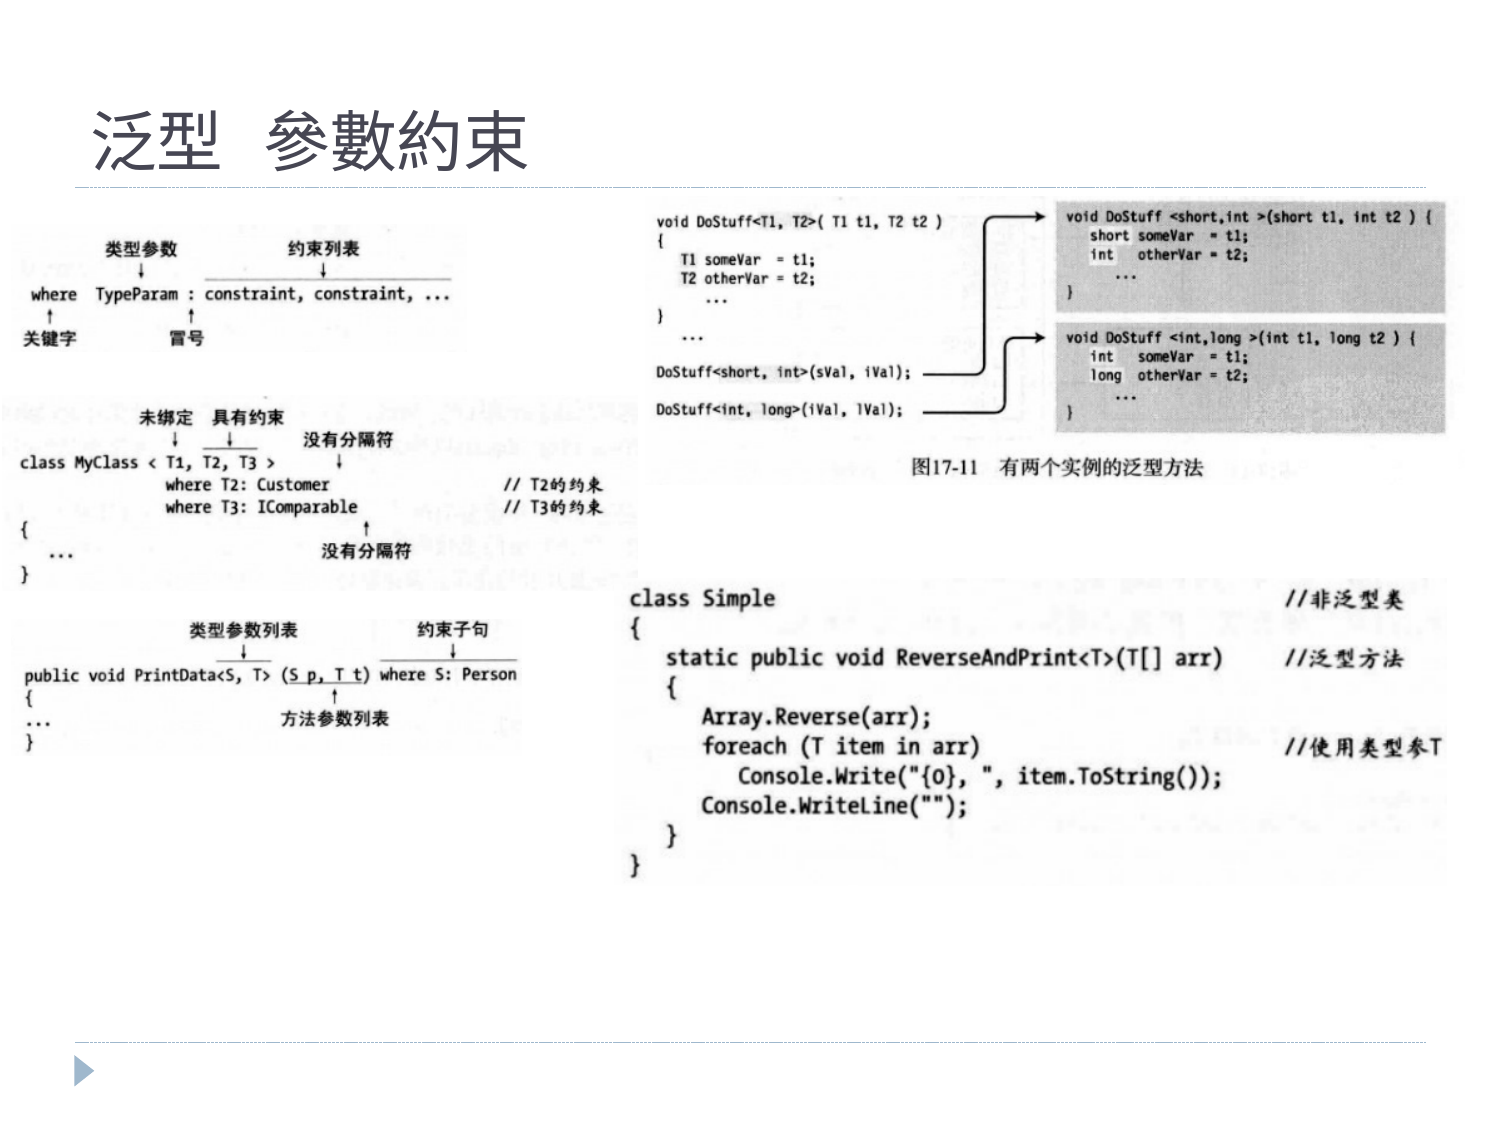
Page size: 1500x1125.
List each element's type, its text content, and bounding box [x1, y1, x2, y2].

title 泛型 參數約束 [75, 25, 1426, 188]
picture [645, 196, 1465, 485]
picture [2, 395, 1447, 886]
picture [11, 619, 522, 756]
picture [11, 224, 467, 352]
